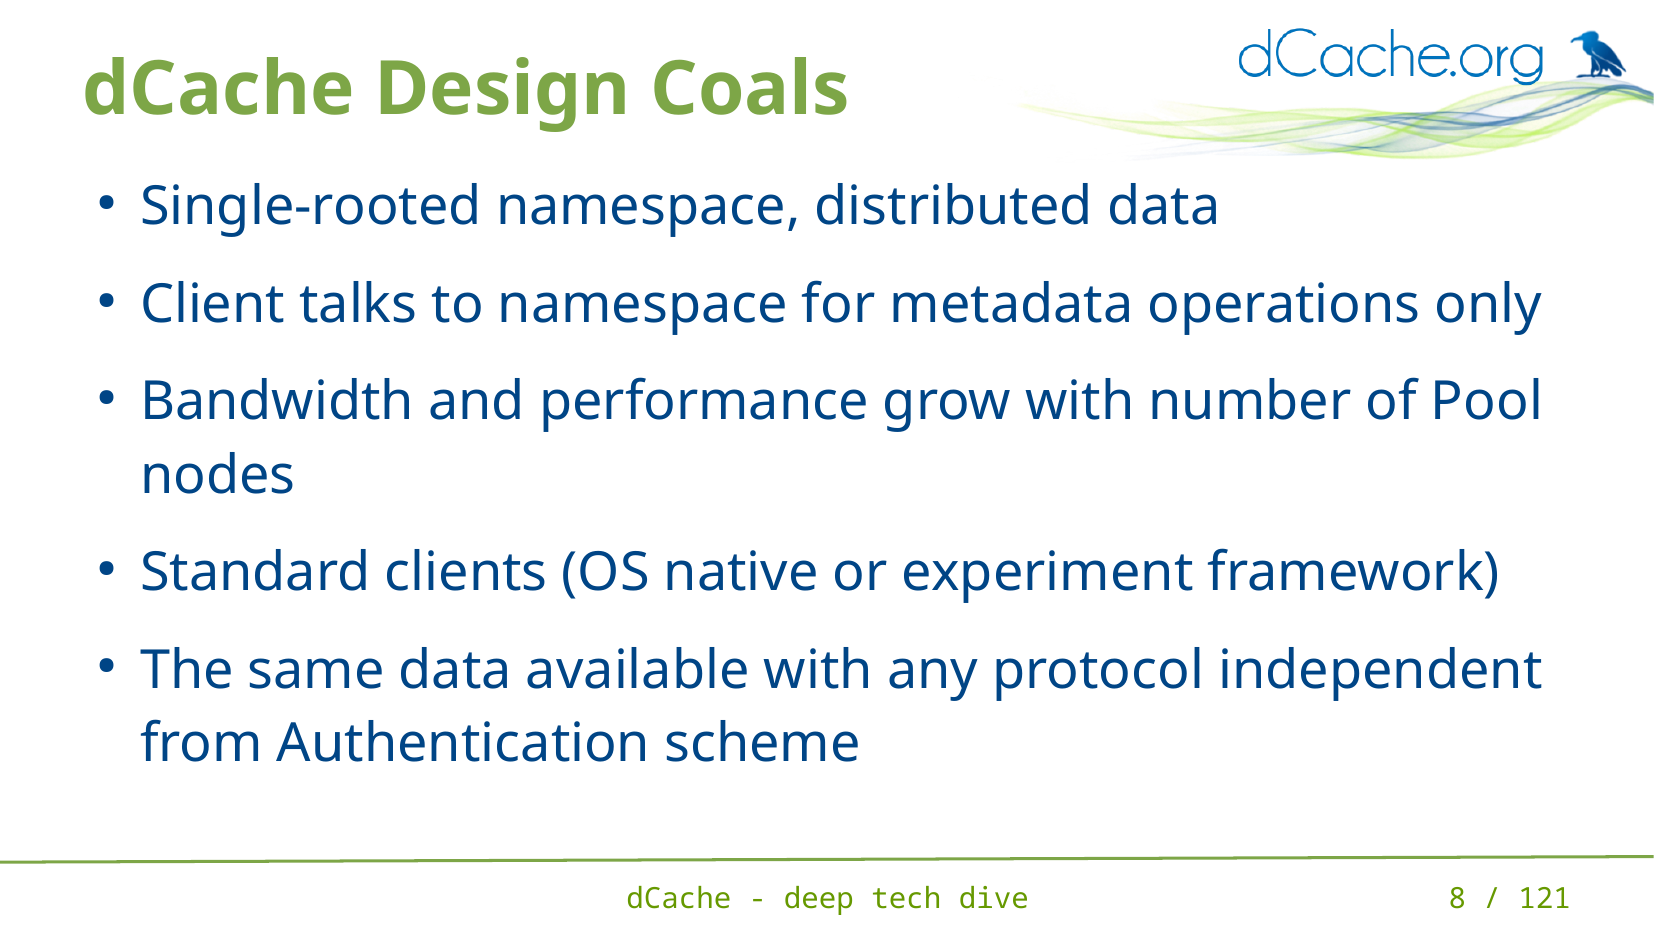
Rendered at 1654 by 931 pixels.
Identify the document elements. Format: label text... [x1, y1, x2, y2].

title dCache Design Coals [82, 40, 1605, 131]
list Single-rooted namespace, distributed data Client talks to namespace for metadata operations only Bandwidth and performance grow with number of Pool nodes Standard clients (OS native or experiment framework) The same data available with any protocol independent from Authentication scheme [82, 167, 1571, 839]
picture [956, 16, 1654, 169]
